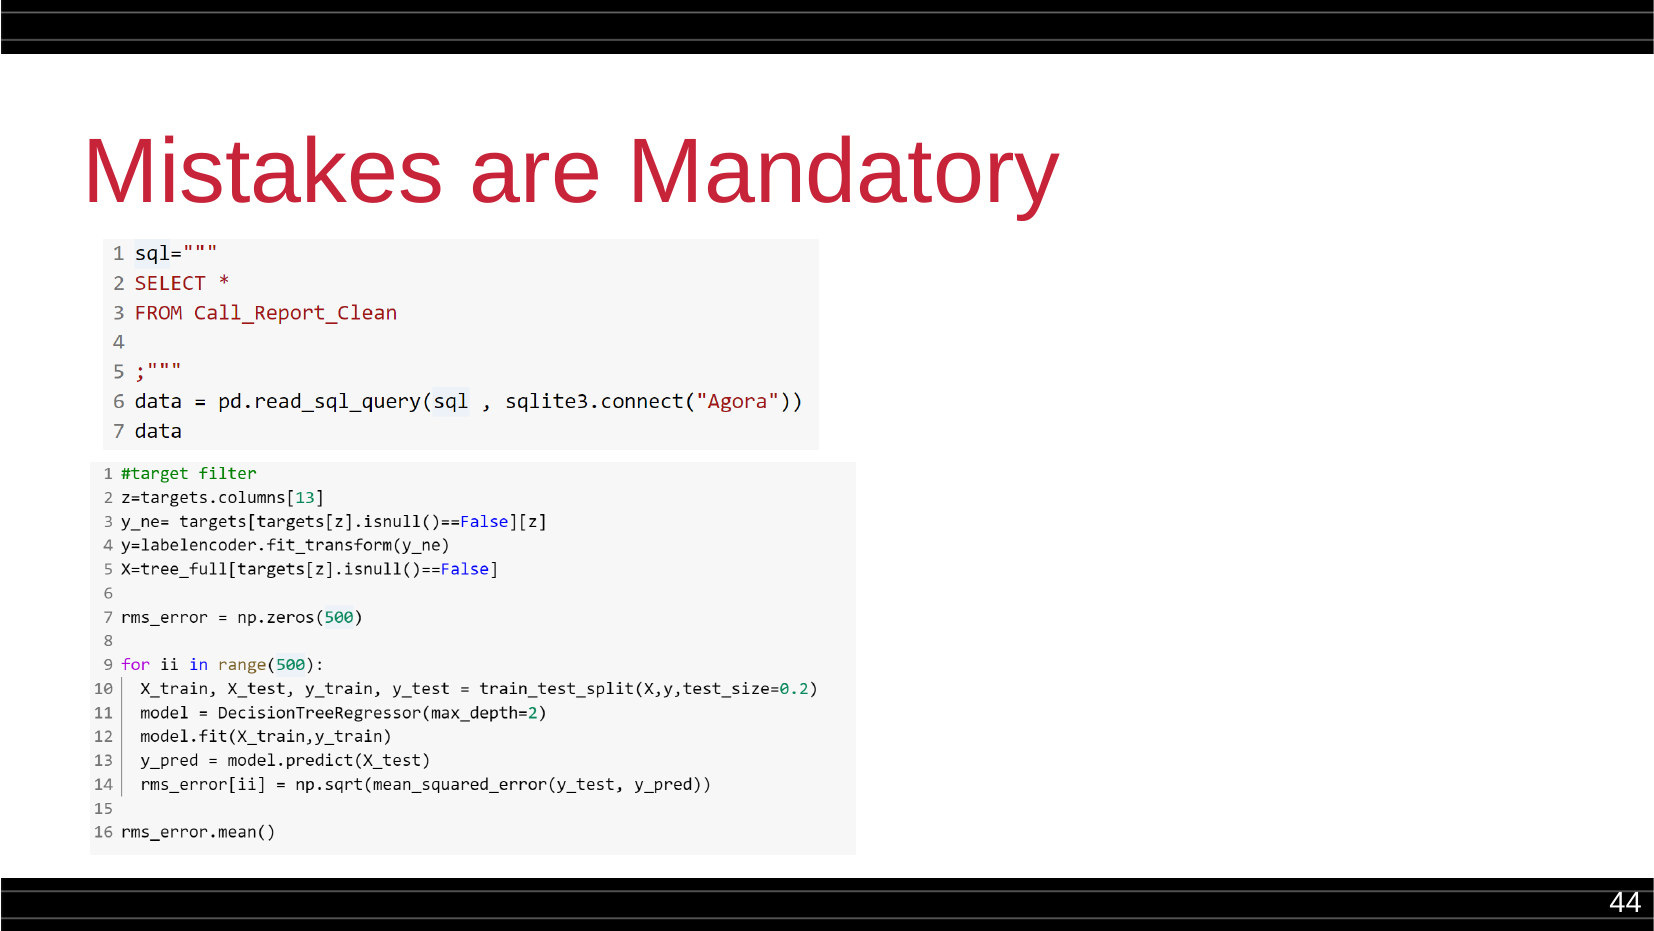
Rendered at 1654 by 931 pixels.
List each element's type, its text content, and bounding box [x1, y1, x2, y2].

picture [103, 239, 819, 451]
picture [1, 0, 1654, 54]
picture [90, 462, 856, 856]
title Mistakes are Mandatory [82, 92, 1571, 249]
picture [1, 878, 1654, 931]
